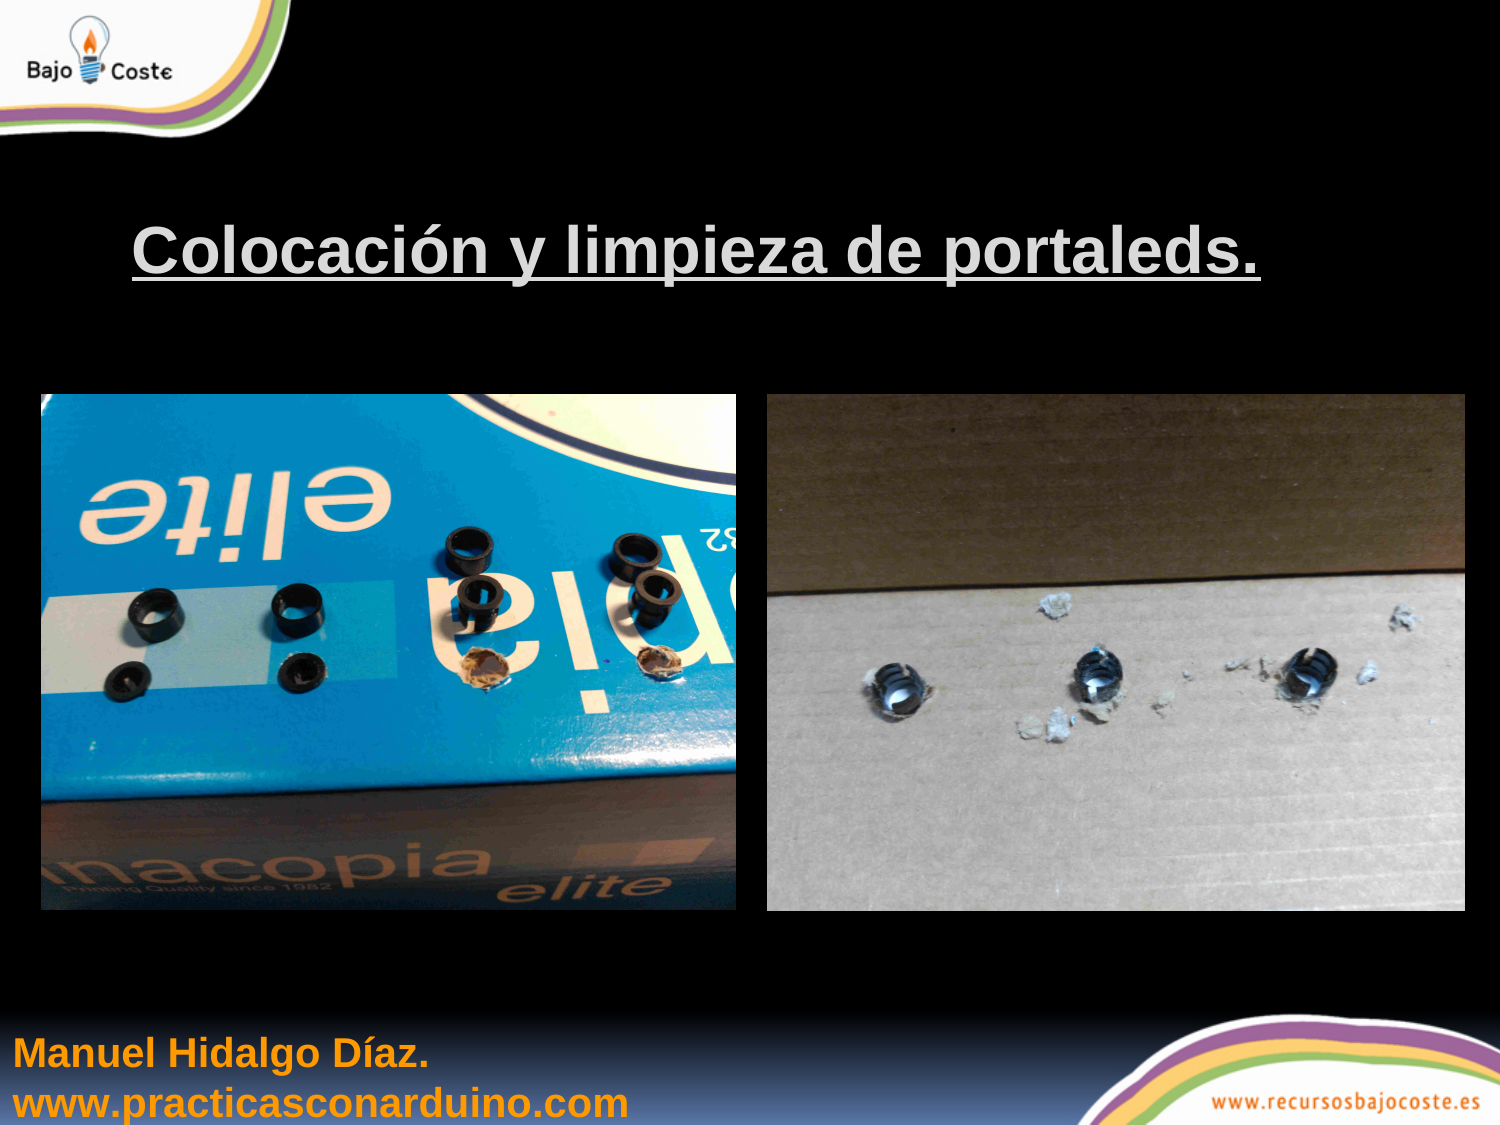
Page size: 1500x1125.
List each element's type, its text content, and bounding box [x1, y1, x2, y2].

picture [0, 0, 1500, 1125]
text_box Manuel Hidalgo Díaz. www.practicasconarduino.com [0, 1017, 683, 1125]
text_box Colocación y limpieza de portaleds. [117, 199, 1416, 961]
